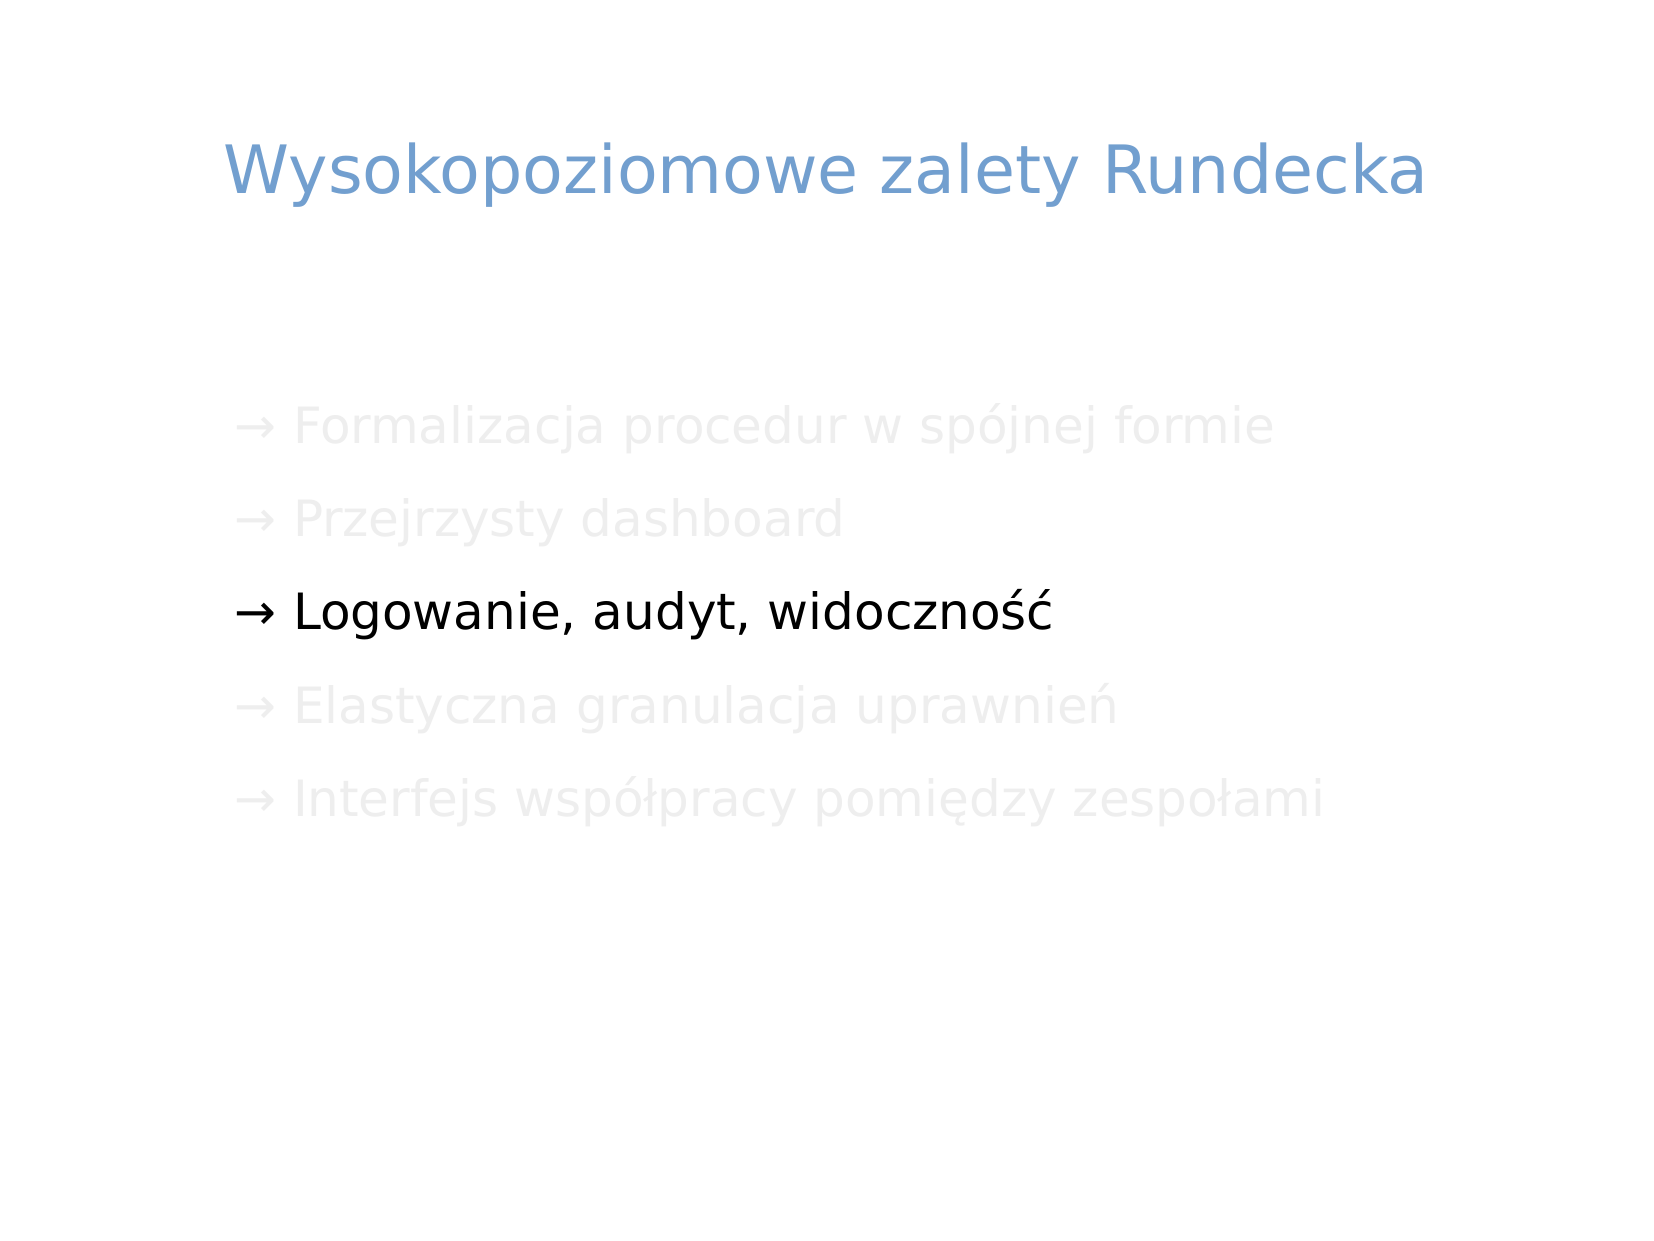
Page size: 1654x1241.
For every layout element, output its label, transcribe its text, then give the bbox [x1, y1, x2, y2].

text_box Wysokopoziomowe zalety Rundecka [209, 123, 1445, 217]
text_box → Formalizacja procedur w spójnej formie → Przejrzysty dashboard → Logowanie, audyt, widoczność → Elastyczna granulacja uprawnień → Interfejs współpracy pomiędzy zespołami [220, 360, 1342, 901]
